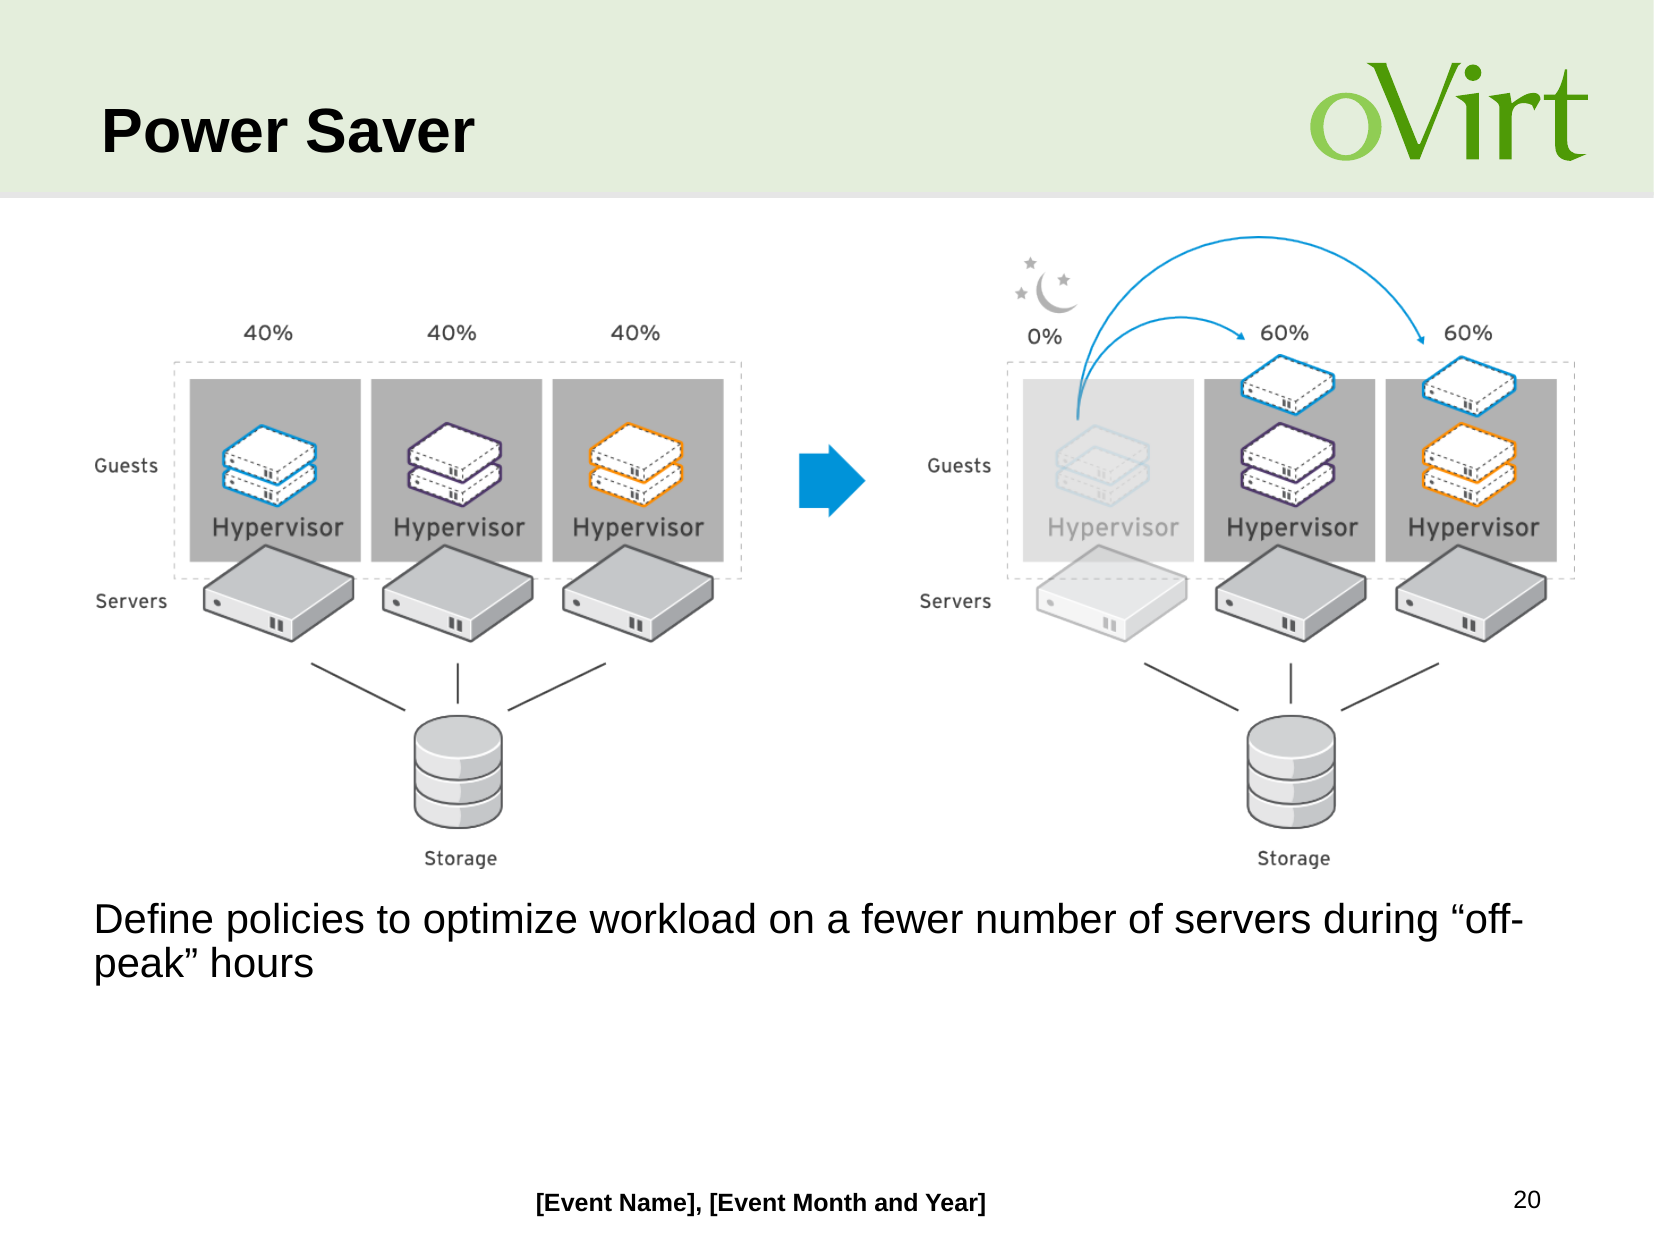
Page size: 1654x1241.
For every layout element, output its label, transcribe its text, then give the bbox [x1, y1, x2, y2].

text_box Define policies to optimize workload on a fewer number of servers during “off-peak” hours [41, 891, 1640, 1066]
picture [86, 236, 1575, 869]
title Power Saver [86, 36, 1307, 225]
